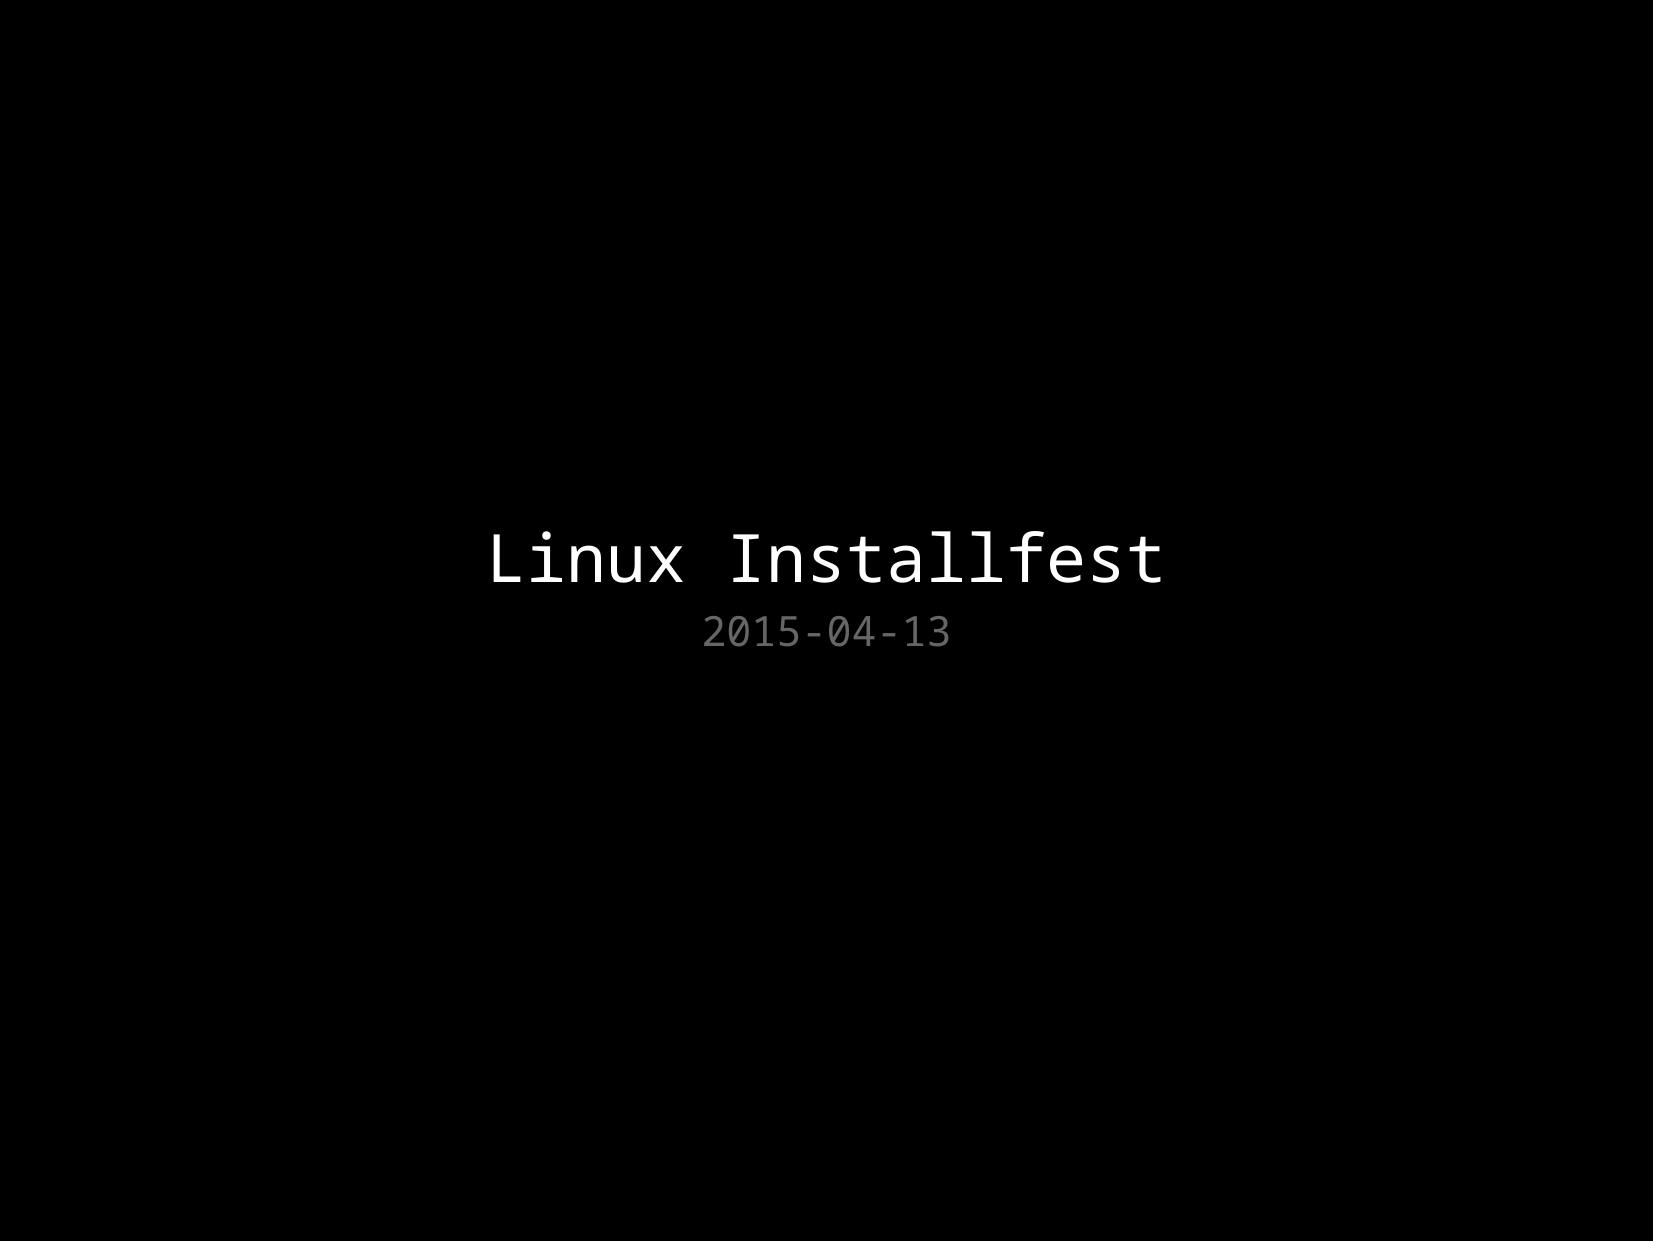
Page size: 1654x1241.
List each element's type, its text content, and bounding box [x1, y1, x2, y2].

subtitle Linux Installfest 2015-04-13 [82, 225, 1571, 945]
